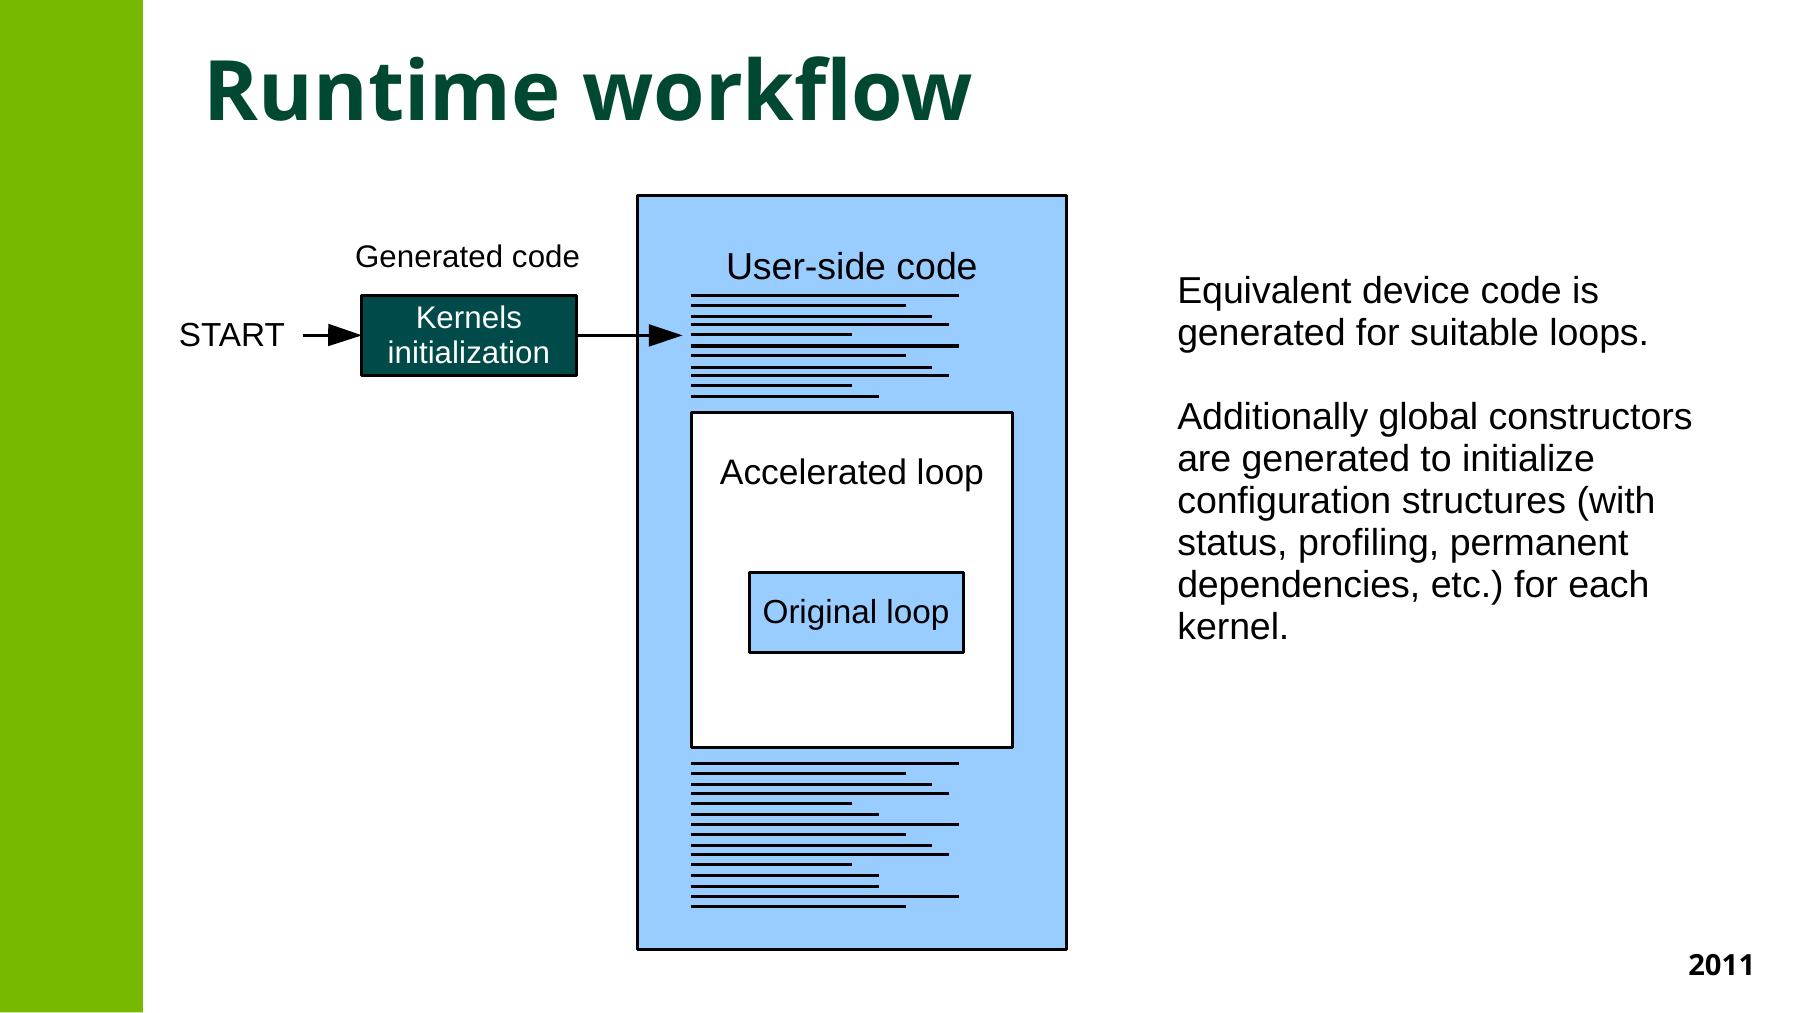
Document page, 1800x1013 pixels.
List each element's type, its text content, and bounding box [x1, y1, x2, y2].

text_box Generated code [340, 231, 597, 282]
text_box Accelerated loop [691, 412, 1013, 748]
text_box START [164, 309, 303, 361]
text_box Kernels initialization [361, 295, 577, 376]
title Runtime workflow [188, 40, 1733, 211]
text_box Equivalent device code is generated for suitable loops. Additionally global constructors are generated to initialize configuration structures (with status, profiling, permanent dependencies, etc.) for each kernel. [1162, 262, 1726, 713]
text_box Original loop [749, 572, 964, 653]
text_box User-side code [637, 195, 1067, 950]
